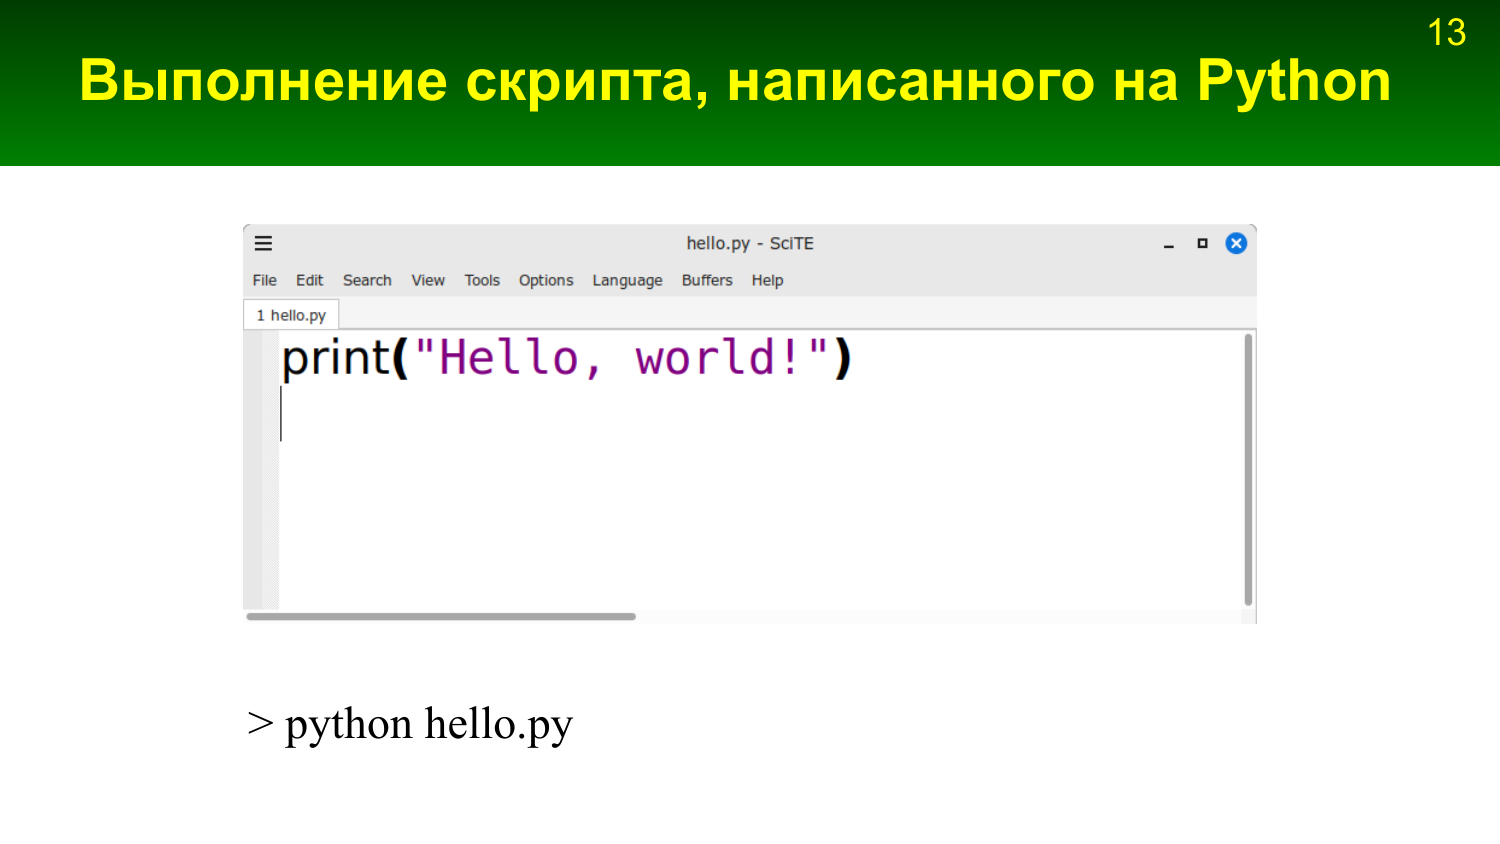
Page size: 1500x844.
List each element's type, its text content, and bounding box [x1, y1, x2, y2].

text_box > python hello.py [248, 685, 615, 768]
title Выполнение скрипта, написанного на Python [47, 0, 1426, 165]
picture [243, 224, 1257, 624]
